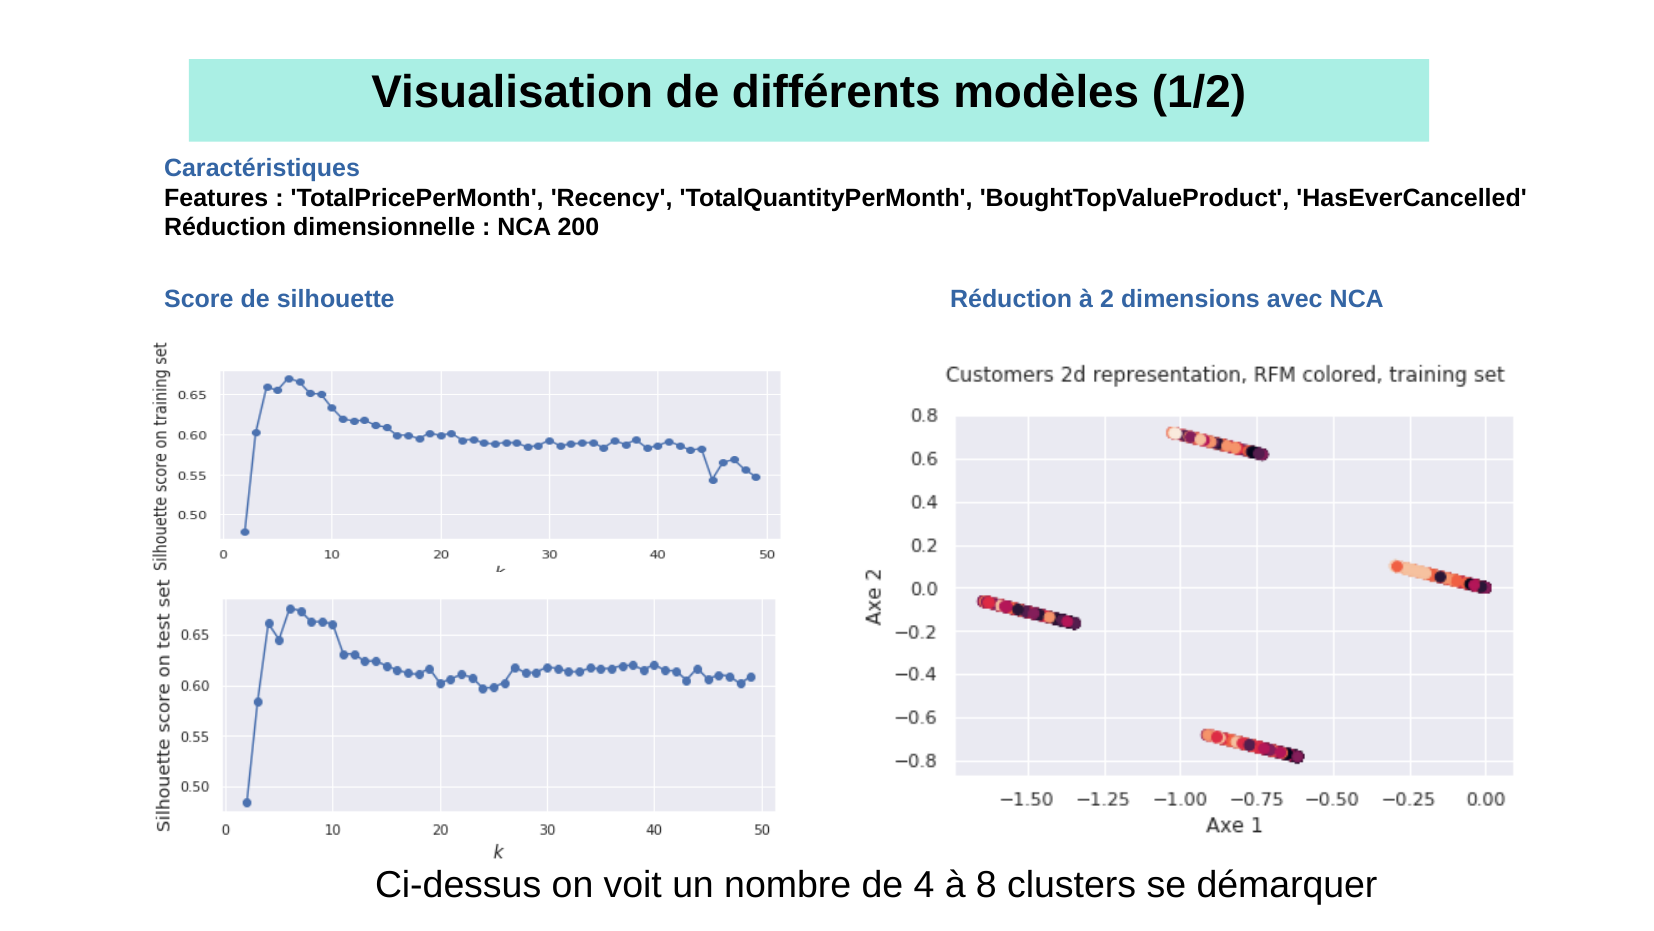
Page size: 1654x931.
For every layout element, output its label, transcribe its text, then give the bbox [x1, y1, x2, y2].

text_box Caractéristiques Features : 'TotalPricePerMonth', 'Recency', 'TotalQuantityPerMonth', 'BoughtTopValueProduct', 'HasEverCancelled' Réduction dimensionnelle : NCA 200 [149, 146, 1548, 248]
text_box Score de silhouette [149, 277, 411, 321]
text_box Visualisation de différents modèles (1/2) [188, 59, 1430, 142]
picture [140, 336, 804, 869]
text_box Ci-dessus on voit un nombre de 4 à 8 clusters se démarquer [360, 856, 1393, 914]
picture [856, 352, 1562, 851]
text_box Réduction à 2 dimensions avec NCA [935, 277, 1400, 321]
